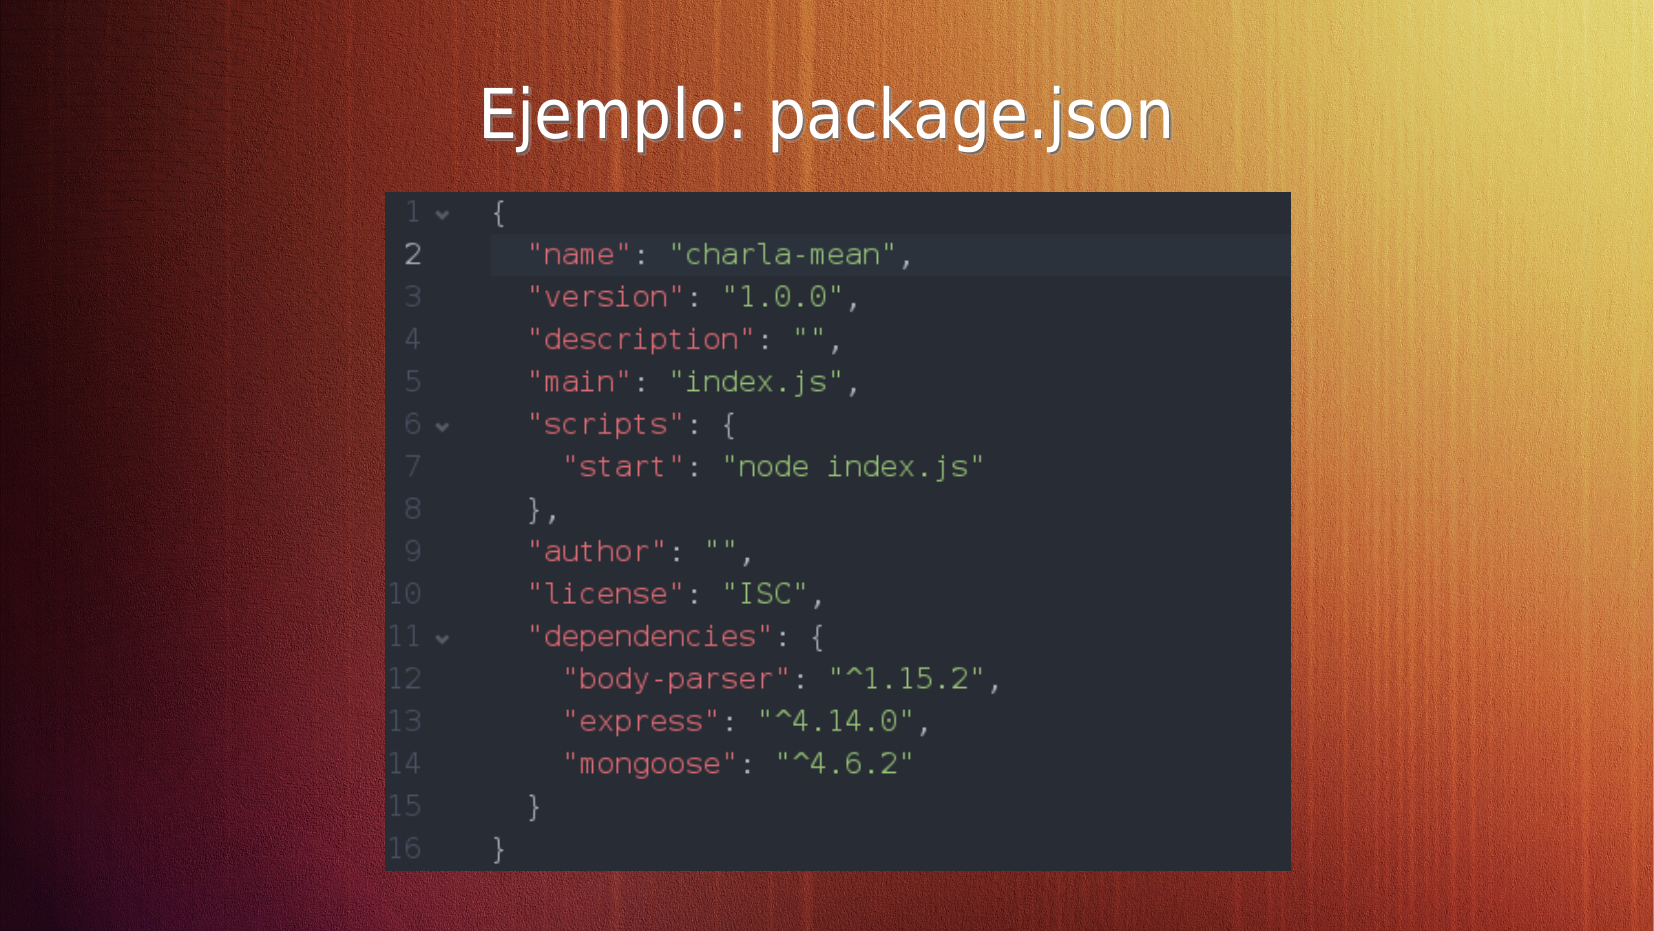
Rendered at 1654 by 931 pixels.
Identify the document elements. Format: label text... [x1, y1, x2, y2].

picture [0, 0, 1654, 931]
title Ejemplo: package.json [82, 37, 1571, 193]
